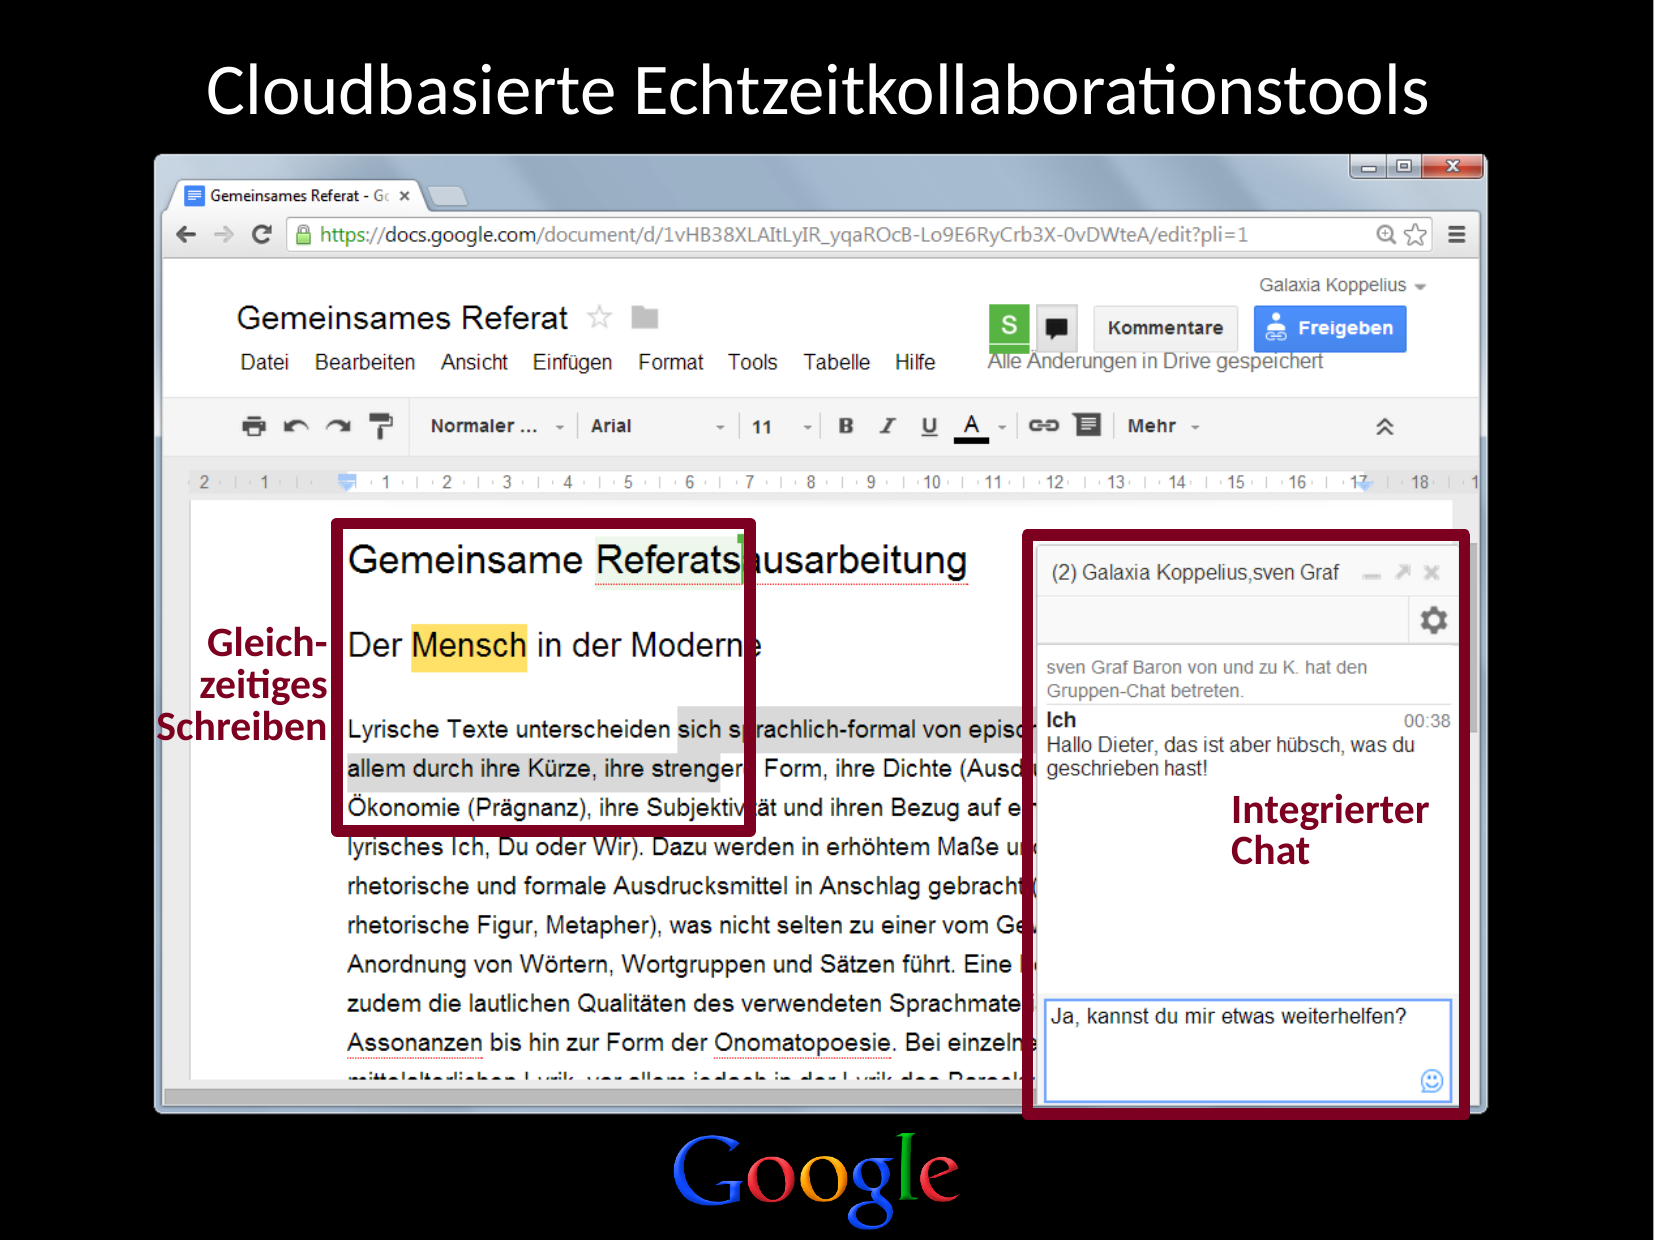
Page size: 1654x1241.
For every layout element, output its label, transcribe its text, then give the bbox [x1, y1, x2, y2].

text_box Integrierter Chat [1216, 784, 1446, 902]
picture [153, 213, 1489, 1241]
text_box Cloudbasierte Echtzeitkollaborationstools [0, 22, 1654, 213]
text_box Gleich- zeitiges Schreiben [141, 618, 343, 786]
picture [1033, 541, 1459, 1108]
picture [343, 529, 744, 825]
